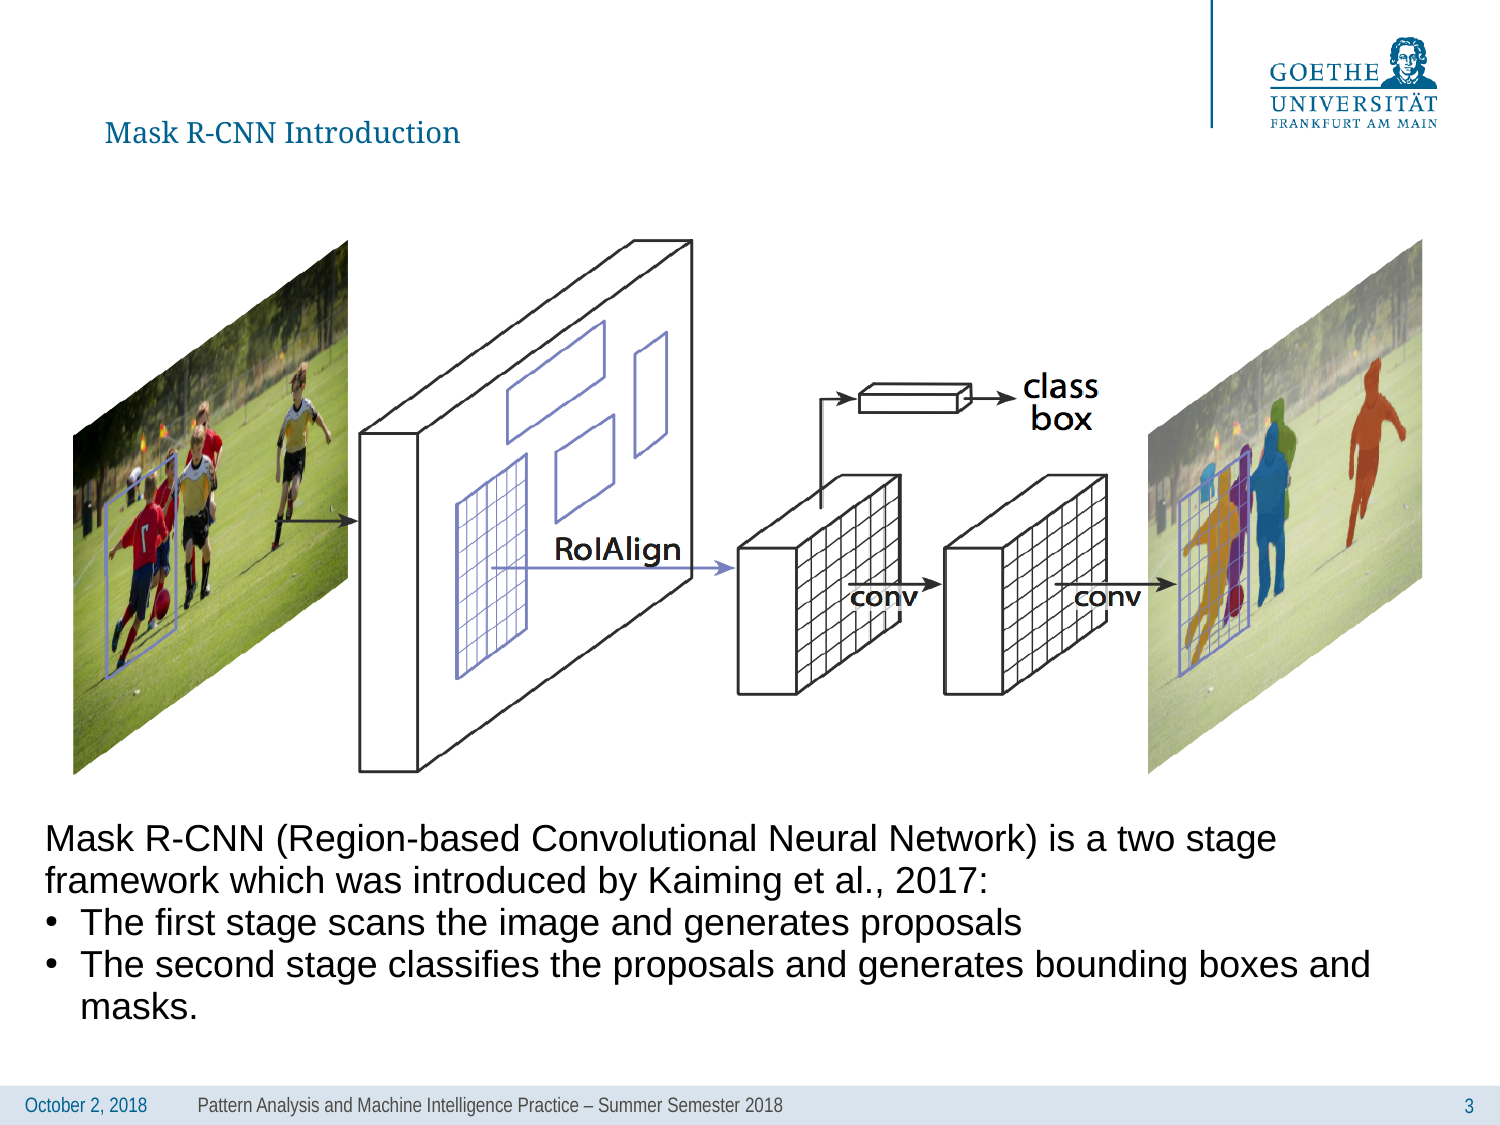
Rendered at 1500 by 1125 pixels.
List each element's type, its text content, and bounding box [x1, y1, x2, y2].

text_box Mask R-CNN (Region-based Convolutional Neural Network) is a two stage framework which was introduced by Kaiming et al., 2017: The first stage scans the image and generates proposals The second stage classifies the proposals and generates bounding boxes and masks. [30, 810, 1471, 1066]
text_box Pattern Analysis and Machine Intelligence Practice – Summer Semester 2018 [183, 1091, 1341, 1120]
picture [0, 0, 1500, 1125]
text_box Mask R-CNN Introduction [104, 19, 1187, 149]
text_box <number> [1417, 1092, 1474, 1122]
